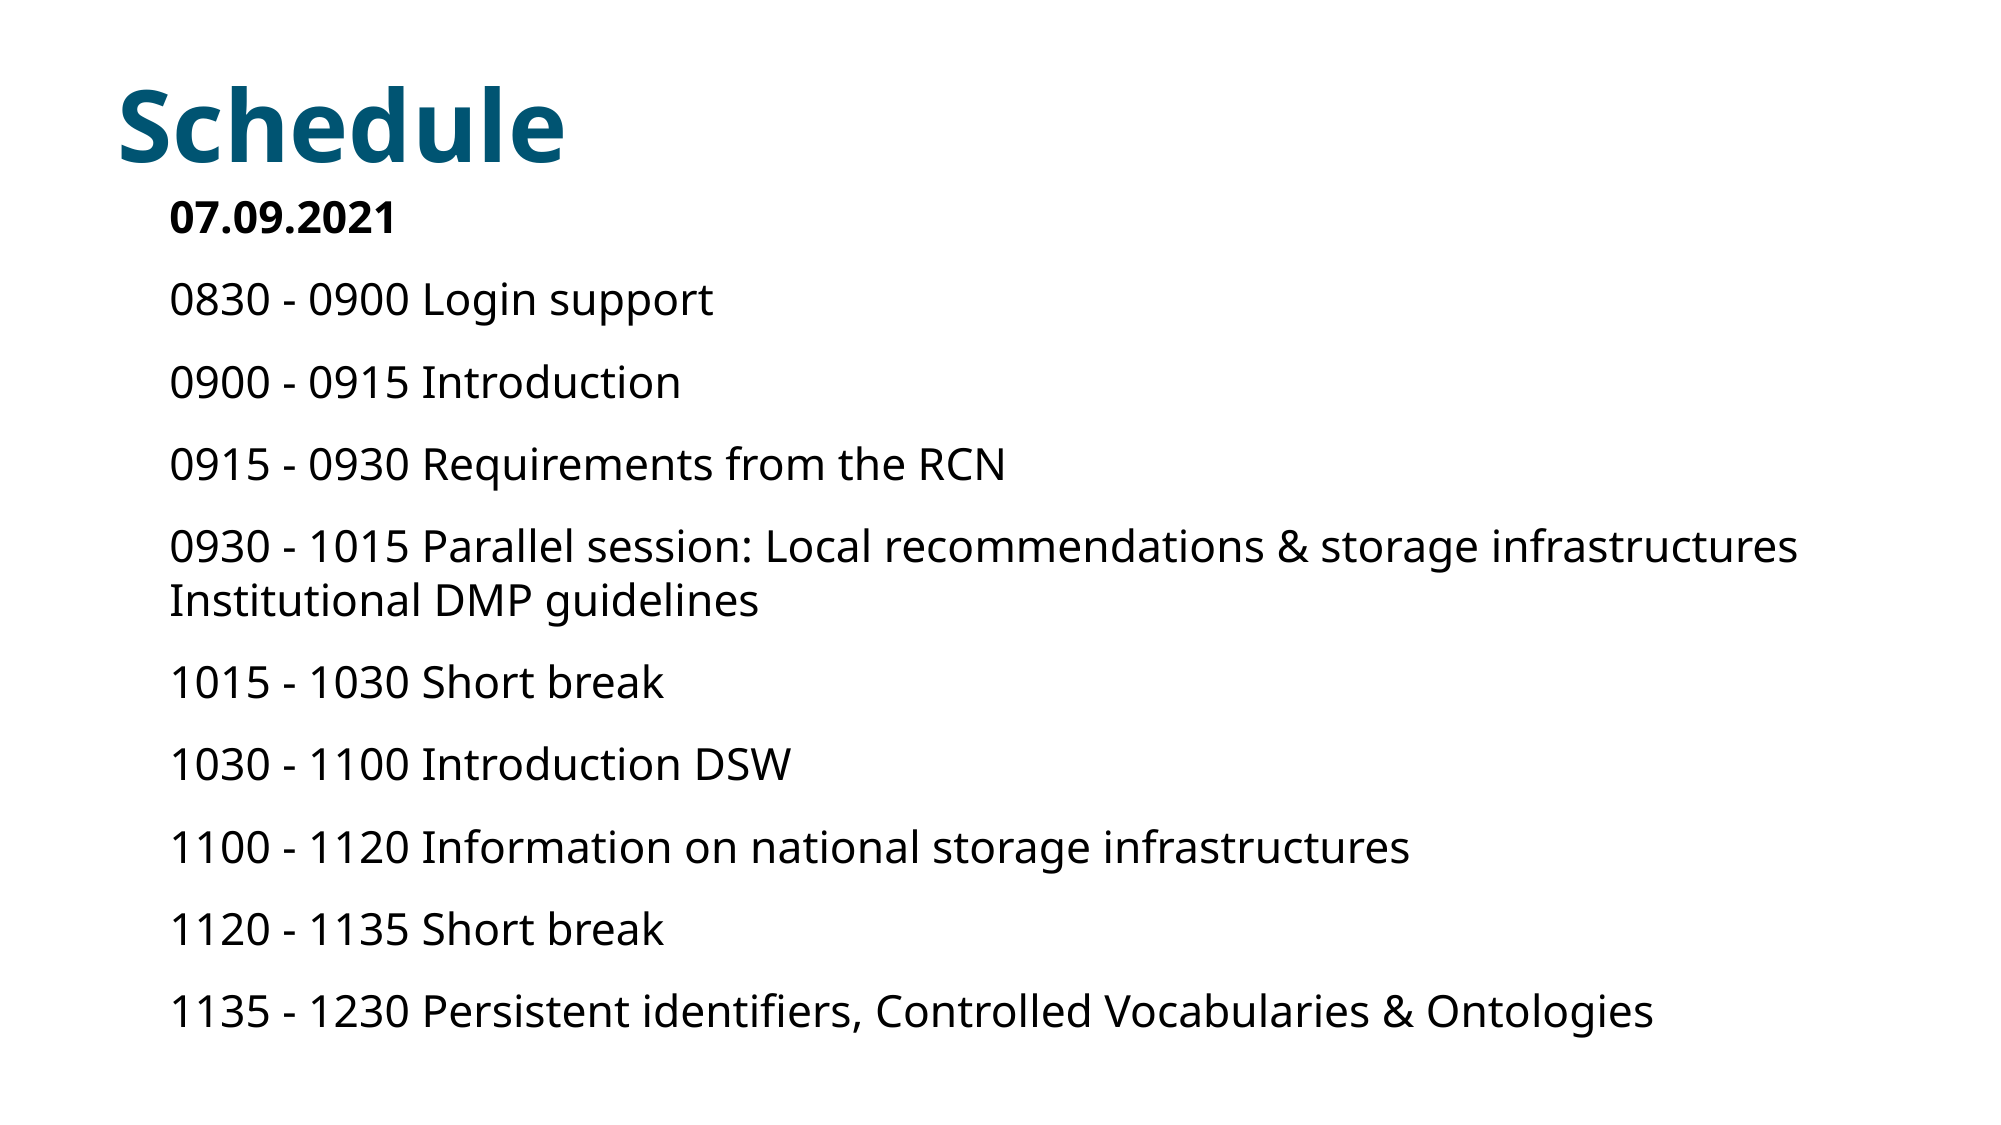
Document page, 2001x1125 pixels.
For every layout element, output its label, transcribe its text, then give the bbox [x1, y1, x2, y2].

title Schedule [117, 62, 1902, 170]
list 07.09.2021 0830 - 0900 Login support 0900 - 0915 Introduction 0915 - 0930 Requirements from the RCN 0930 - 1015 Parallel session: Local recommendations & storage infrastructures Institutional DMP guidelines 1015 - 1030 Short break 1030 - 1100 Introduction DSW 1100 - 1120 Information on national storage infrastructures 1120 - 1135 Short break 1135 - 1230 Persistent identifiers, Controlled Vocabularies & Ontologies [99, 188, 1901, 1040]
